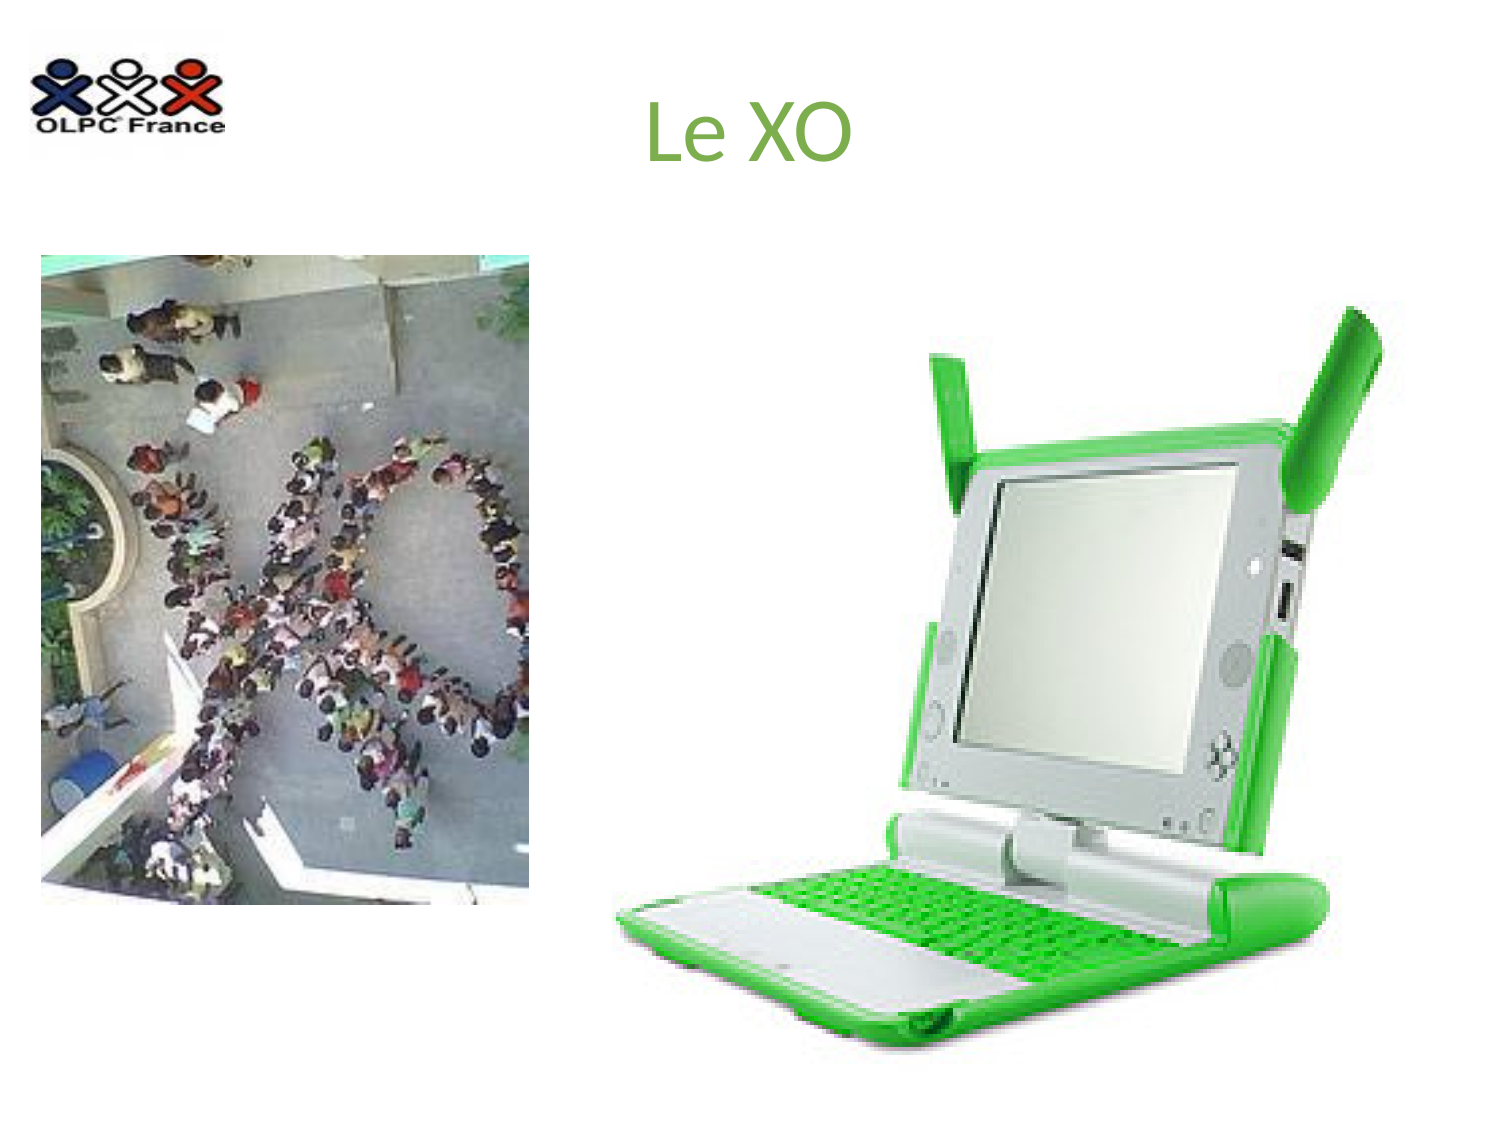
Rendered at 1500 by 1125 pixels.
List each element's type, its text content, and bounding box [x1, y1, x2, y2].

picture [549, 163, 1500, 1125]
title Le XO [74, 45, 1425, 232]
picture [29, 30, 225, 161]
picture [41, 255, 529, 905]
